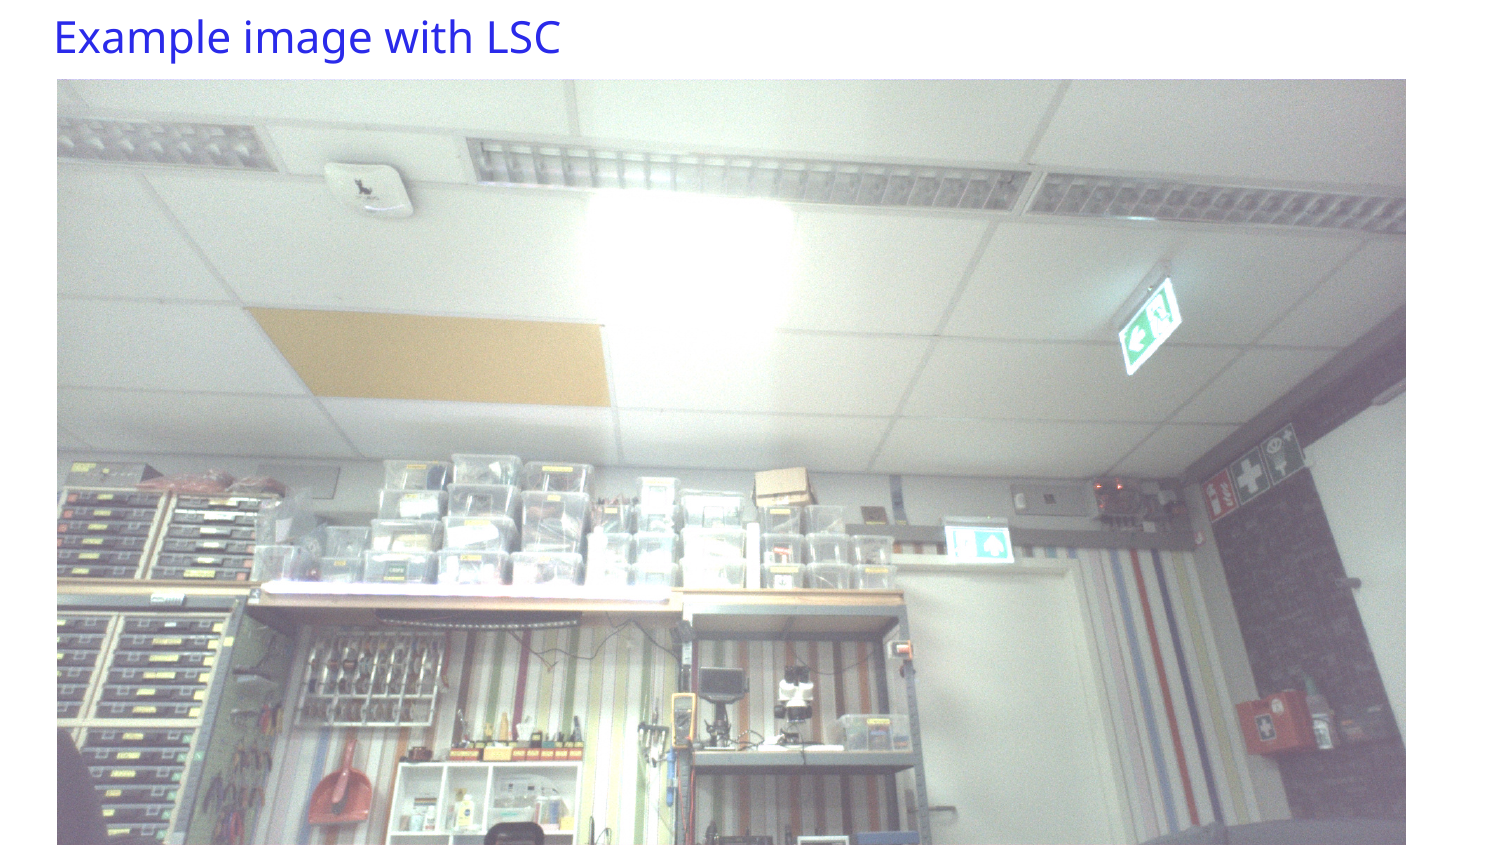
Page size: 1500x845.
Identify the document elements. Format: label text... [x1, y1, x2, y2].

title Example image with LSC [38, 0, 1436, 83]
picture [57, 79, 1406, 845]
